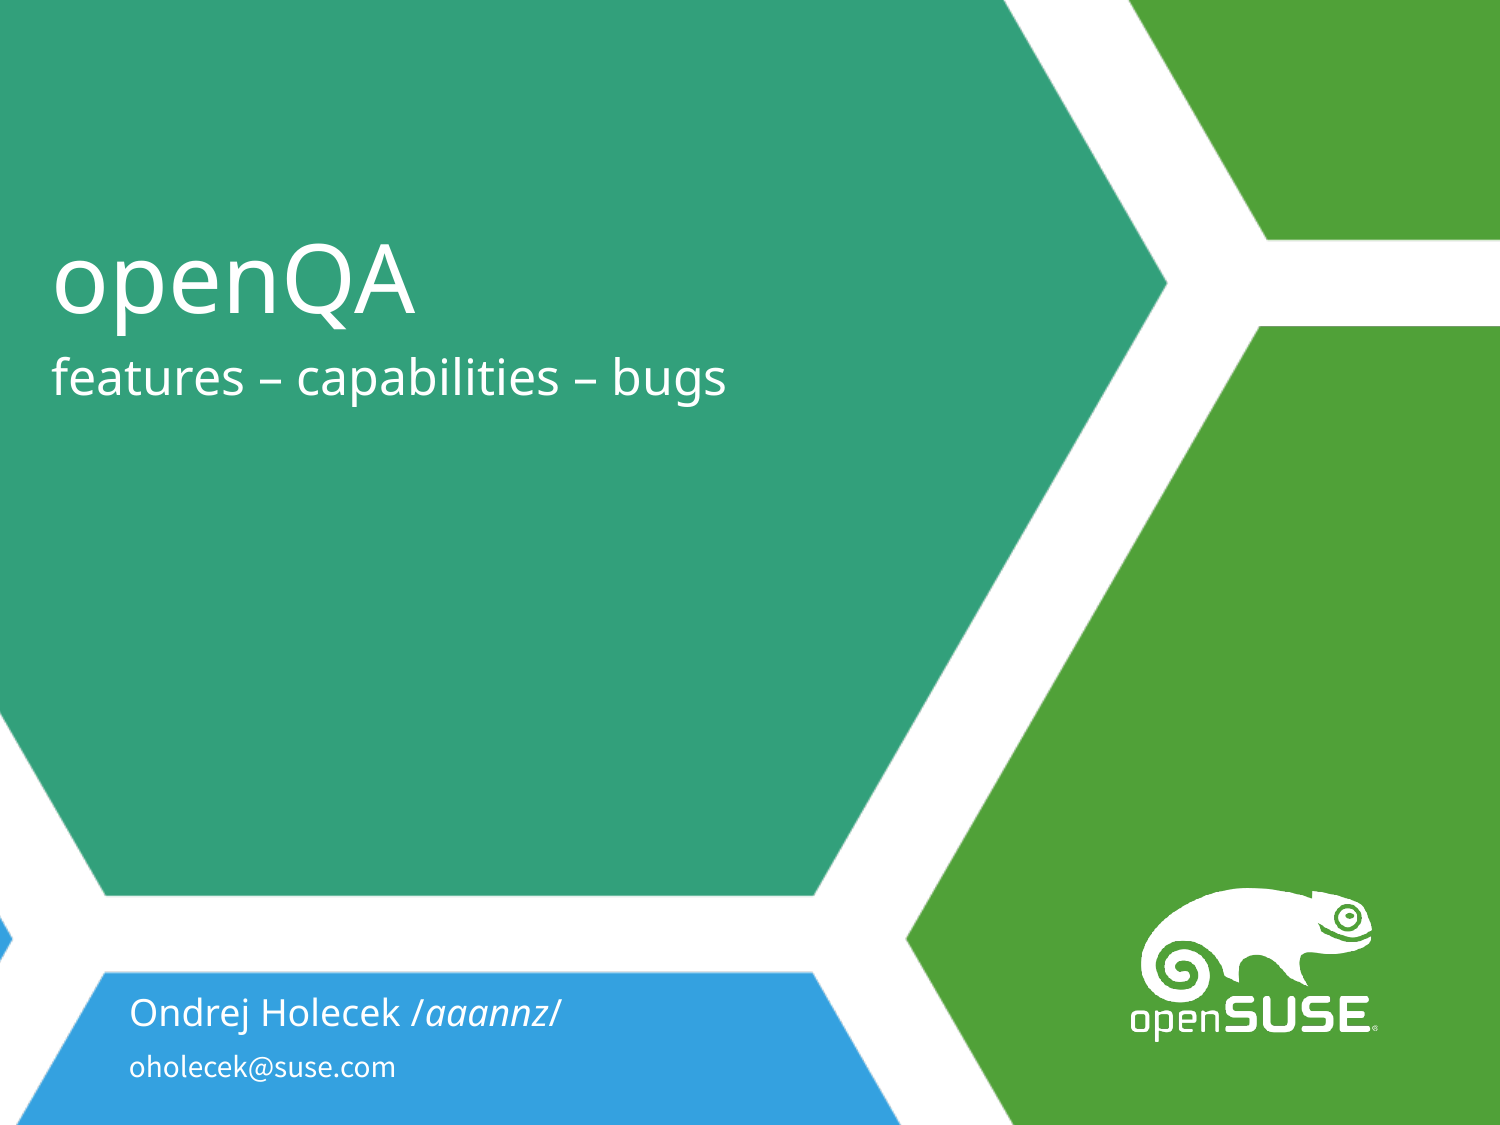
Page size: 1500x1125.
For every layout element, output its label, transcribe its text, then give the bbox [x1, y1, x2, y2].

picture [0, 0, 1500, 1125]
title openQA features – capabilities – bugs [51, 136, 1101, 410]
list Ondrej Holecek /aaannz/ oholecek@suse.com [126, 986, 751, 1125]
